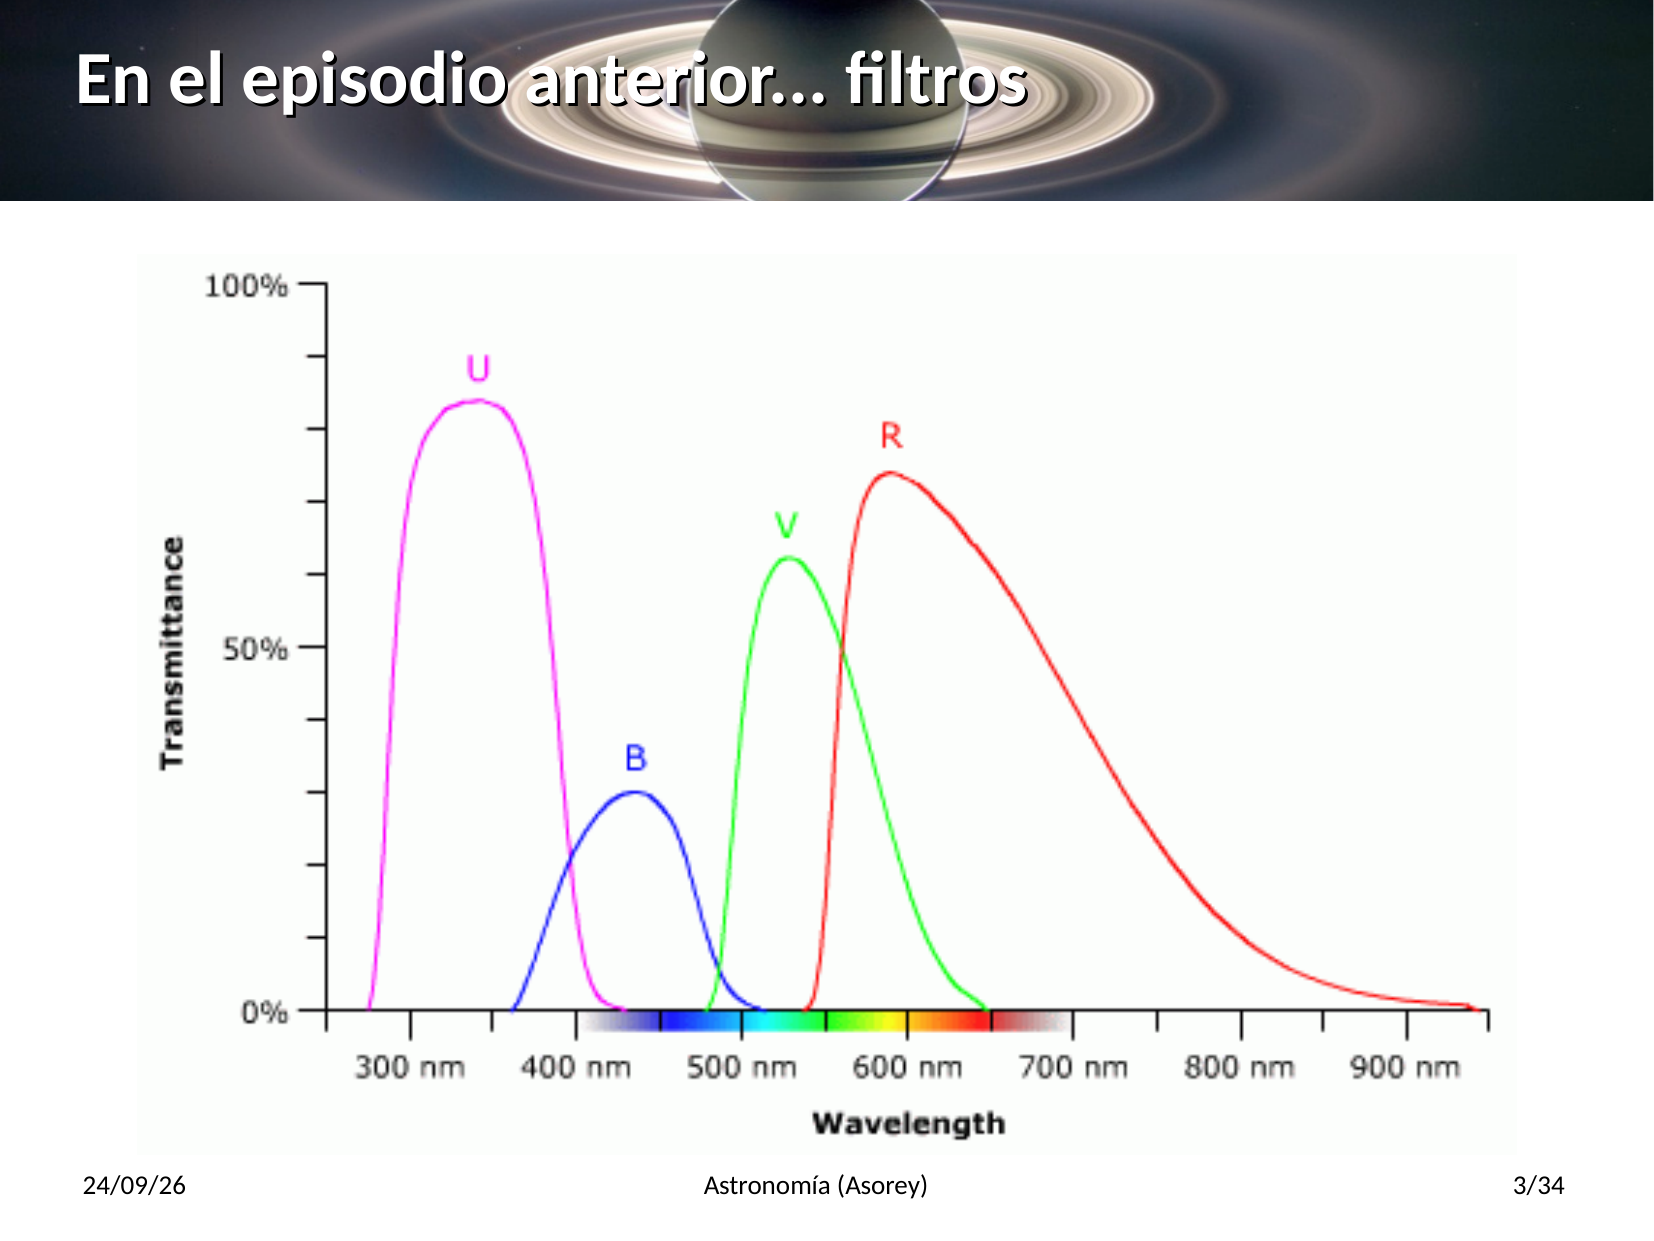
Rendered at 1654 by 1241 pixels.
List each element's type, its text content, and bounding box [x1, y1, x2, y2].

picture [0, 0, 1654, 201]
picture [137, 254, 1517, 1156]
title En el episodio anterior... filtros [75, 19, 1564, 151]
